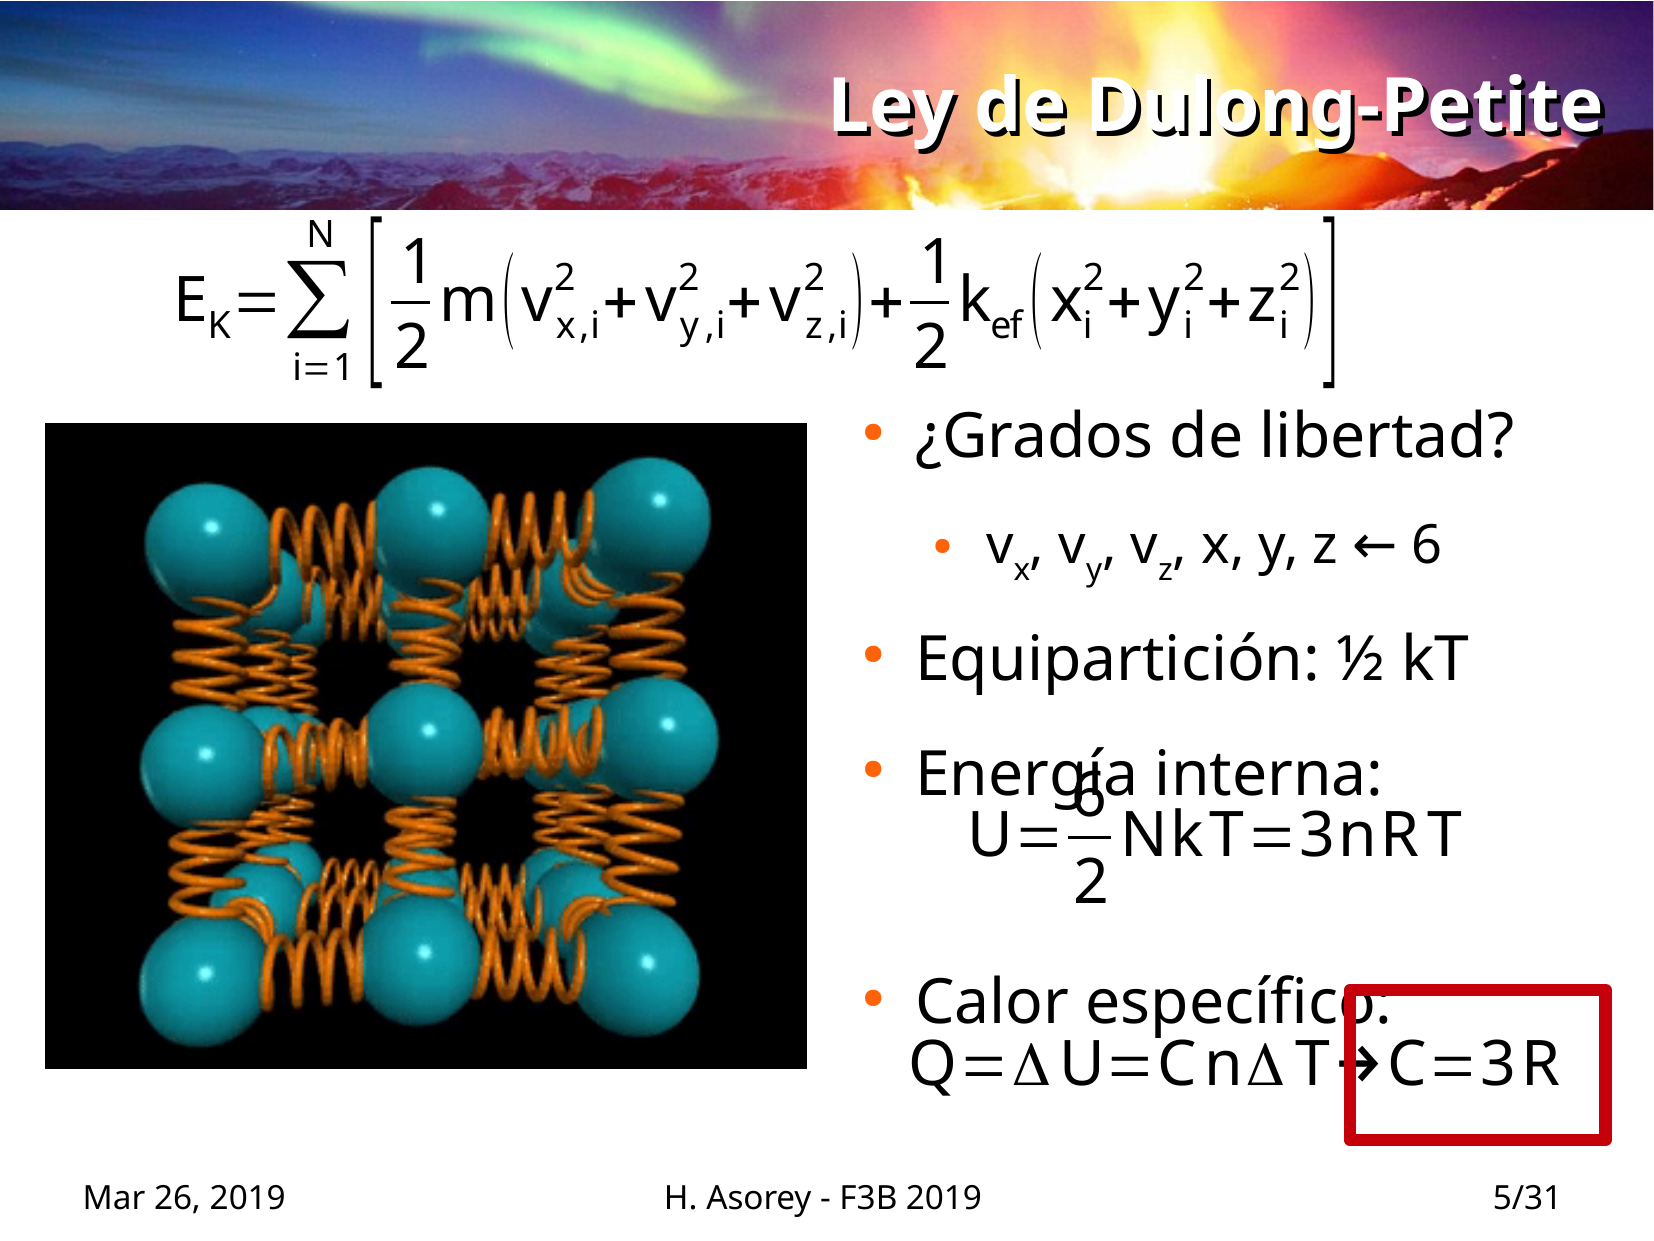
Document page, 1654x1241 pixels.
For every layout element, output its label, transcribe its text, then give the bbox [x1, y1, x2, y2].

title Ley de Dulong-Petite [45, 15, 1606, 191]
picture [45, 423, 807, 1069]
list ¿Grados de libertad? vx, vy, vz, x, y, z ← 6 Equipartición: ½ kT Energía interna: Calor específico: [844, 390, 1606, 1241]
picture [0, 1, 1654, 210]
list ¿Grados de libertad? vx, vy, vz, x, y, z ← 6 Equipartición: ½ kT Energía interna: Calor específico: [1356, 996, 1599, 1134]
chart [902, 1025, 1344, 1102]
chart [166, 211, 1345, 393]
chart [961, 756, 1471, 919]
chart [1356, 1025, 1567, 1102]
